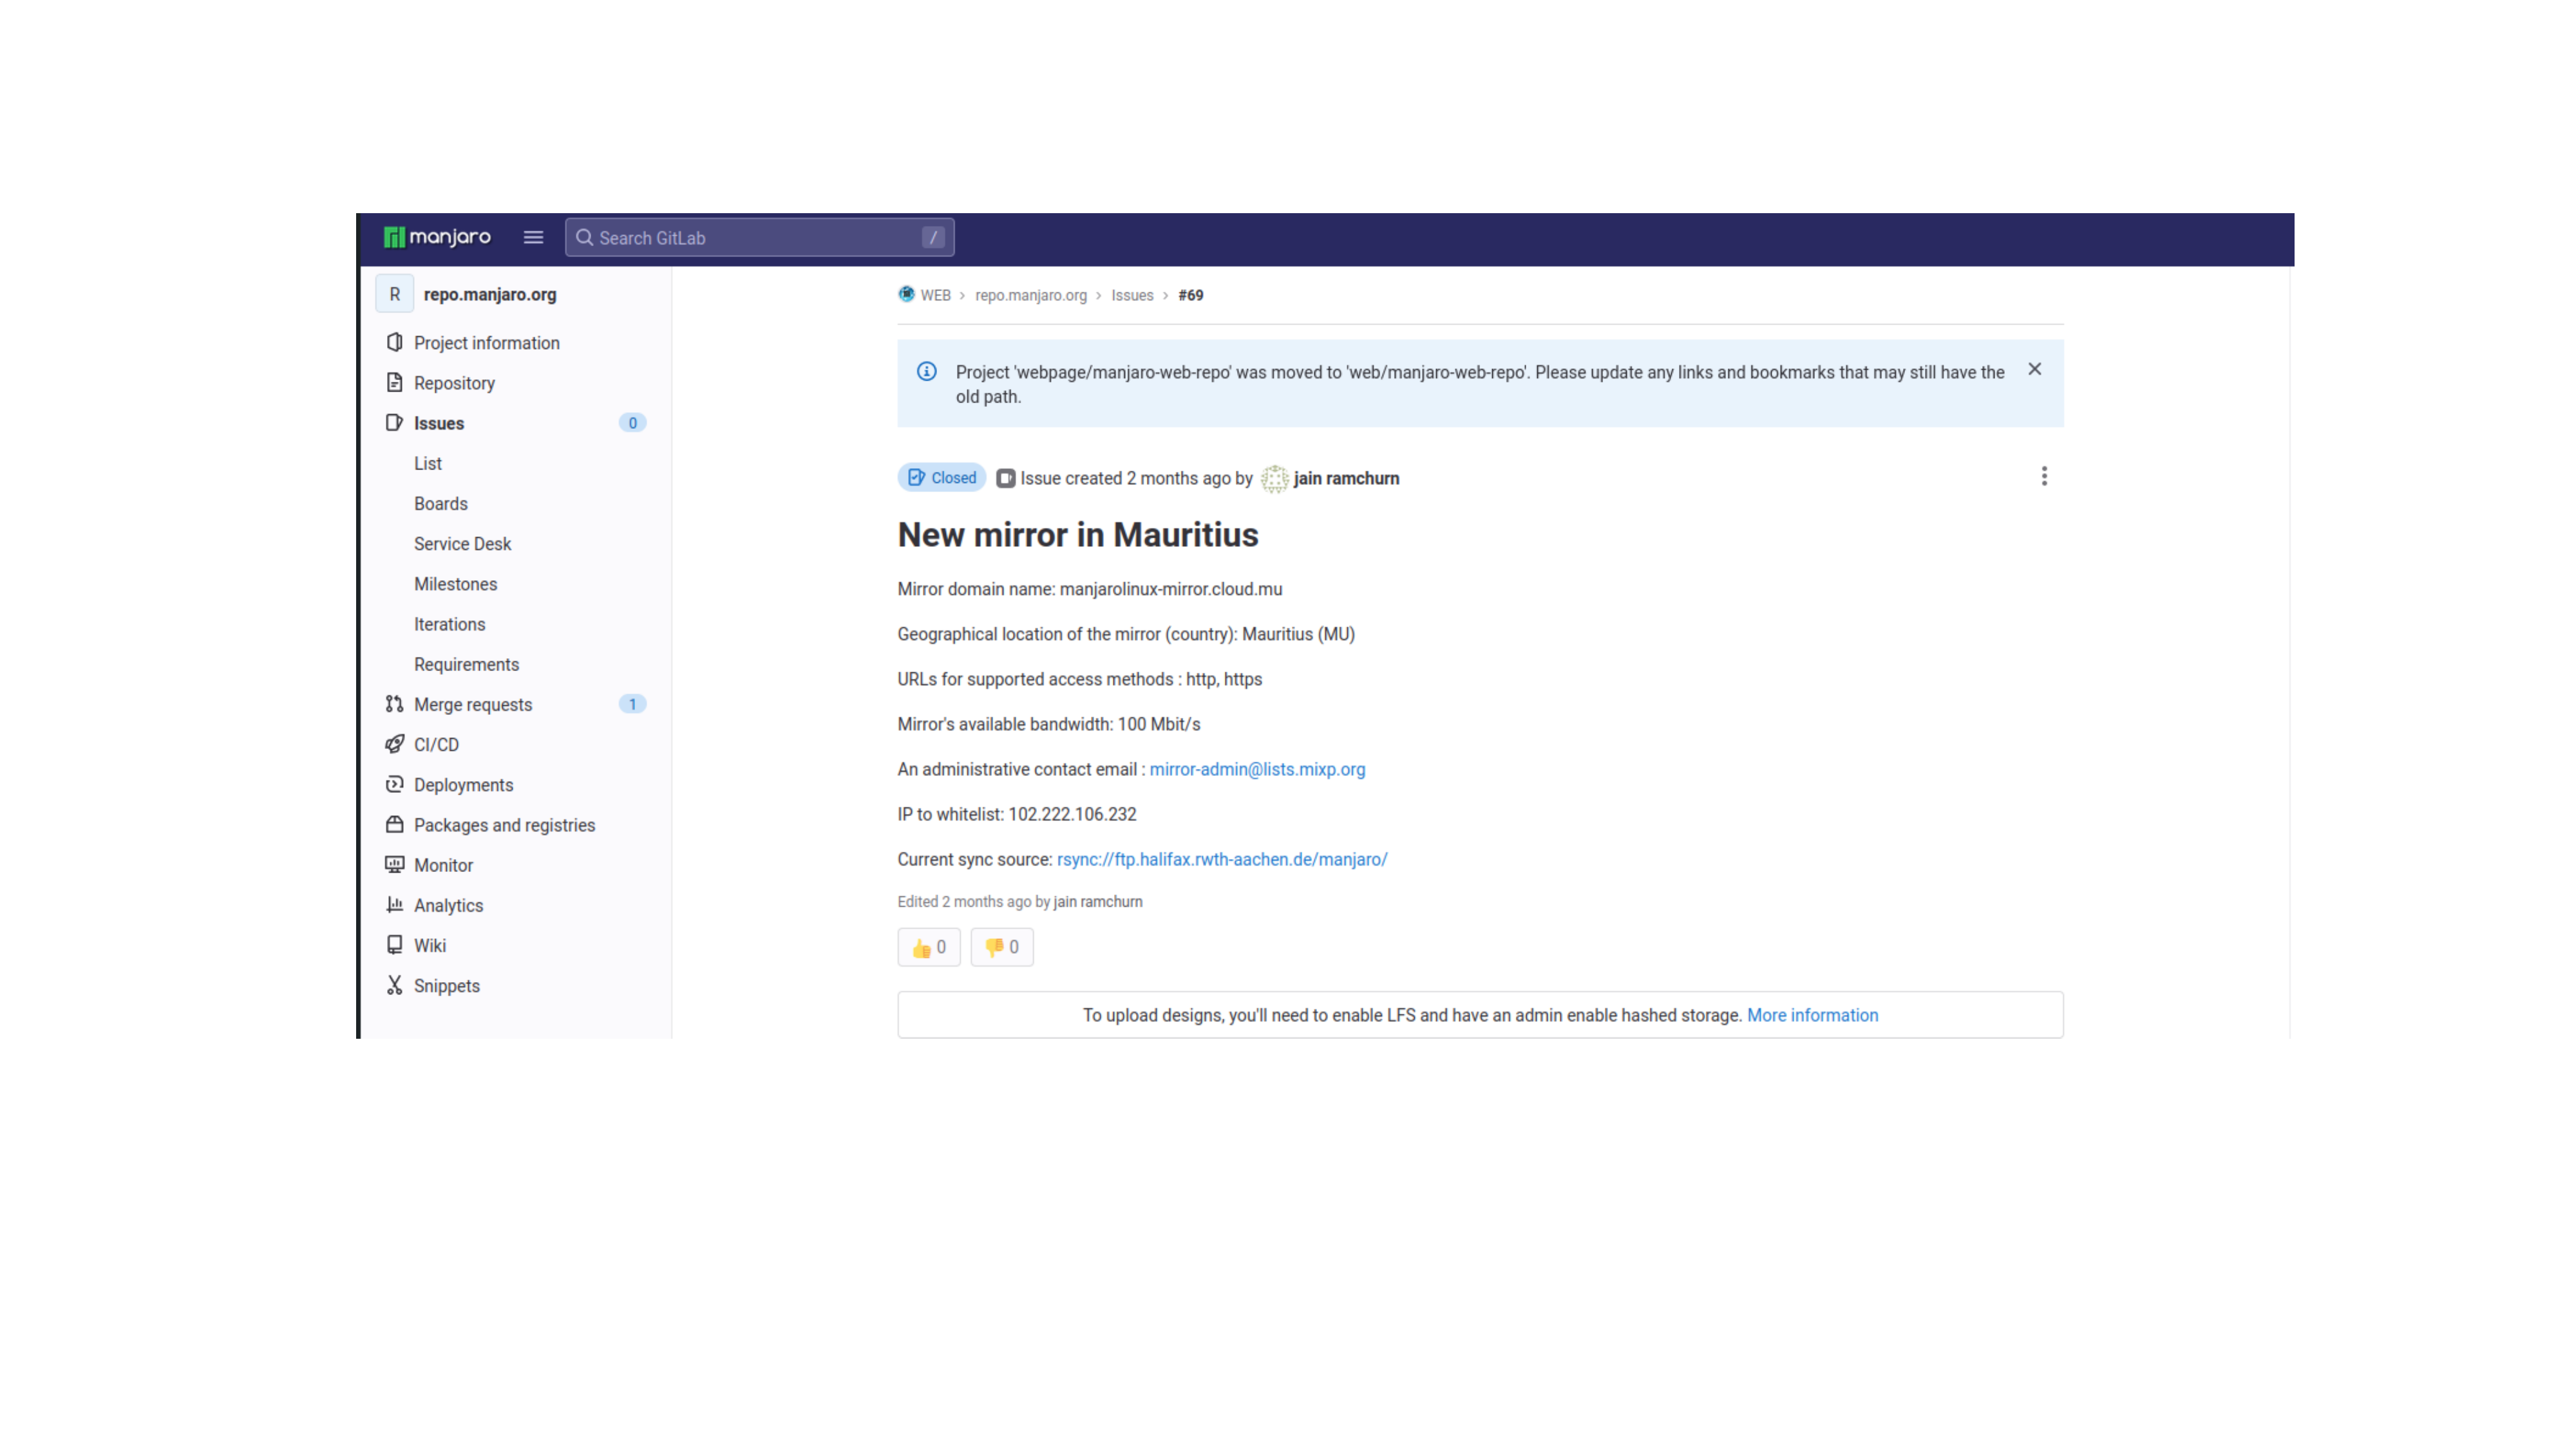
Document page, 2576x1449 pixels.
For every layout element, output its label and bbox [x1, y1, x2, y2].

picture [356, 213, 2295, 1039]
